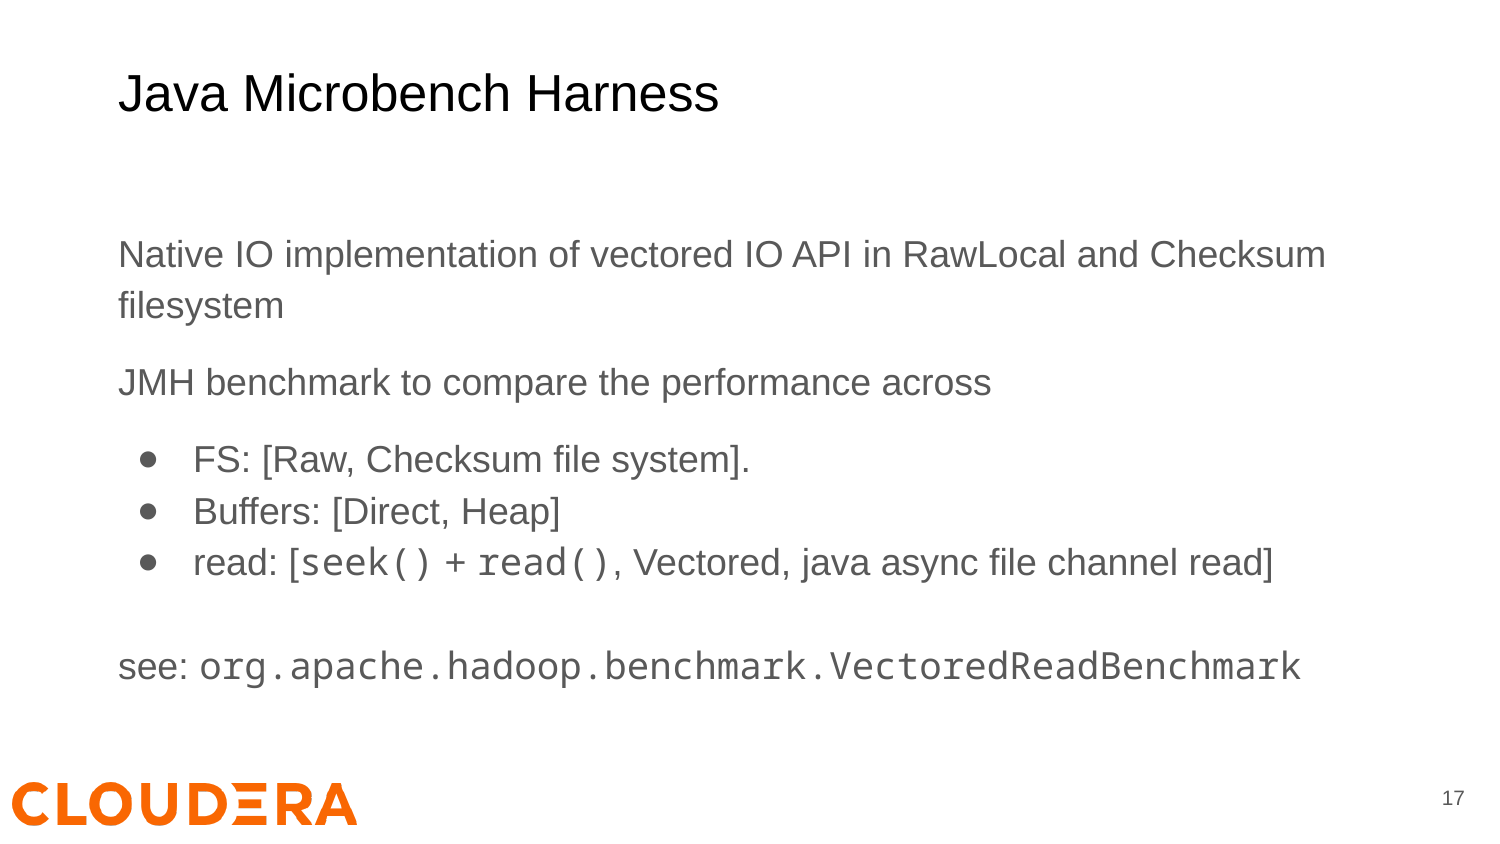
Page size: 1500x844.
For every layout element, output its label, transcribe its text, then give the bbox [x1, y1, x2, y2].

slide_number <number> [1389, 764, 1480, 830]
title Java Microbench Harness [103, 44, 1397, 207]
list Native IO implementation of vectored IO API in RawLocal and Checksum filesystem JMH benchmark to compare the performance across FS: [Raw, Checksum file system]. Buffers: [Direct, Heap] read: [seek() + read(), Vectored, java async file channel read] see: org.apache.hadoop.benchmark.VectoredReadBenchmark [103, 207, 1397, 744]
picture [12, 740, 357, 826]
